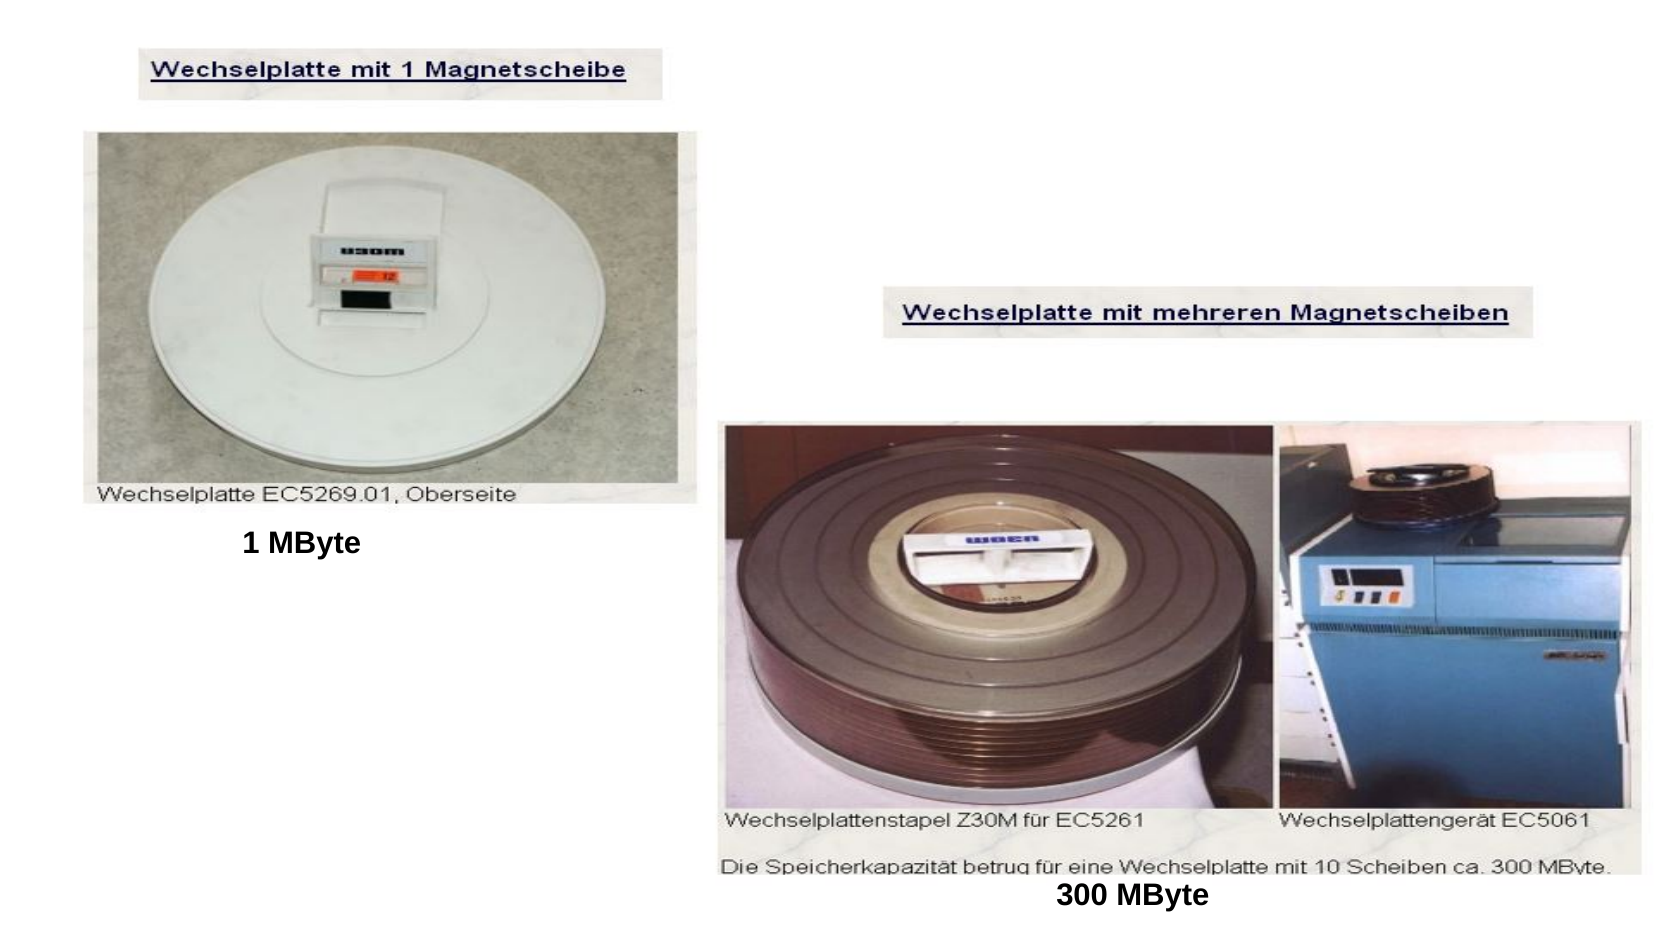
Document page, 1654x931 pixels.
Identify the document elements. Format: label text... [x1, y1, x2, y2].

text_box 1 MByte [227, 518, 489, 635]
picture [82, 37, 1654, 893]
text_box 300 MByte [1041, 870, 1400, 931]
